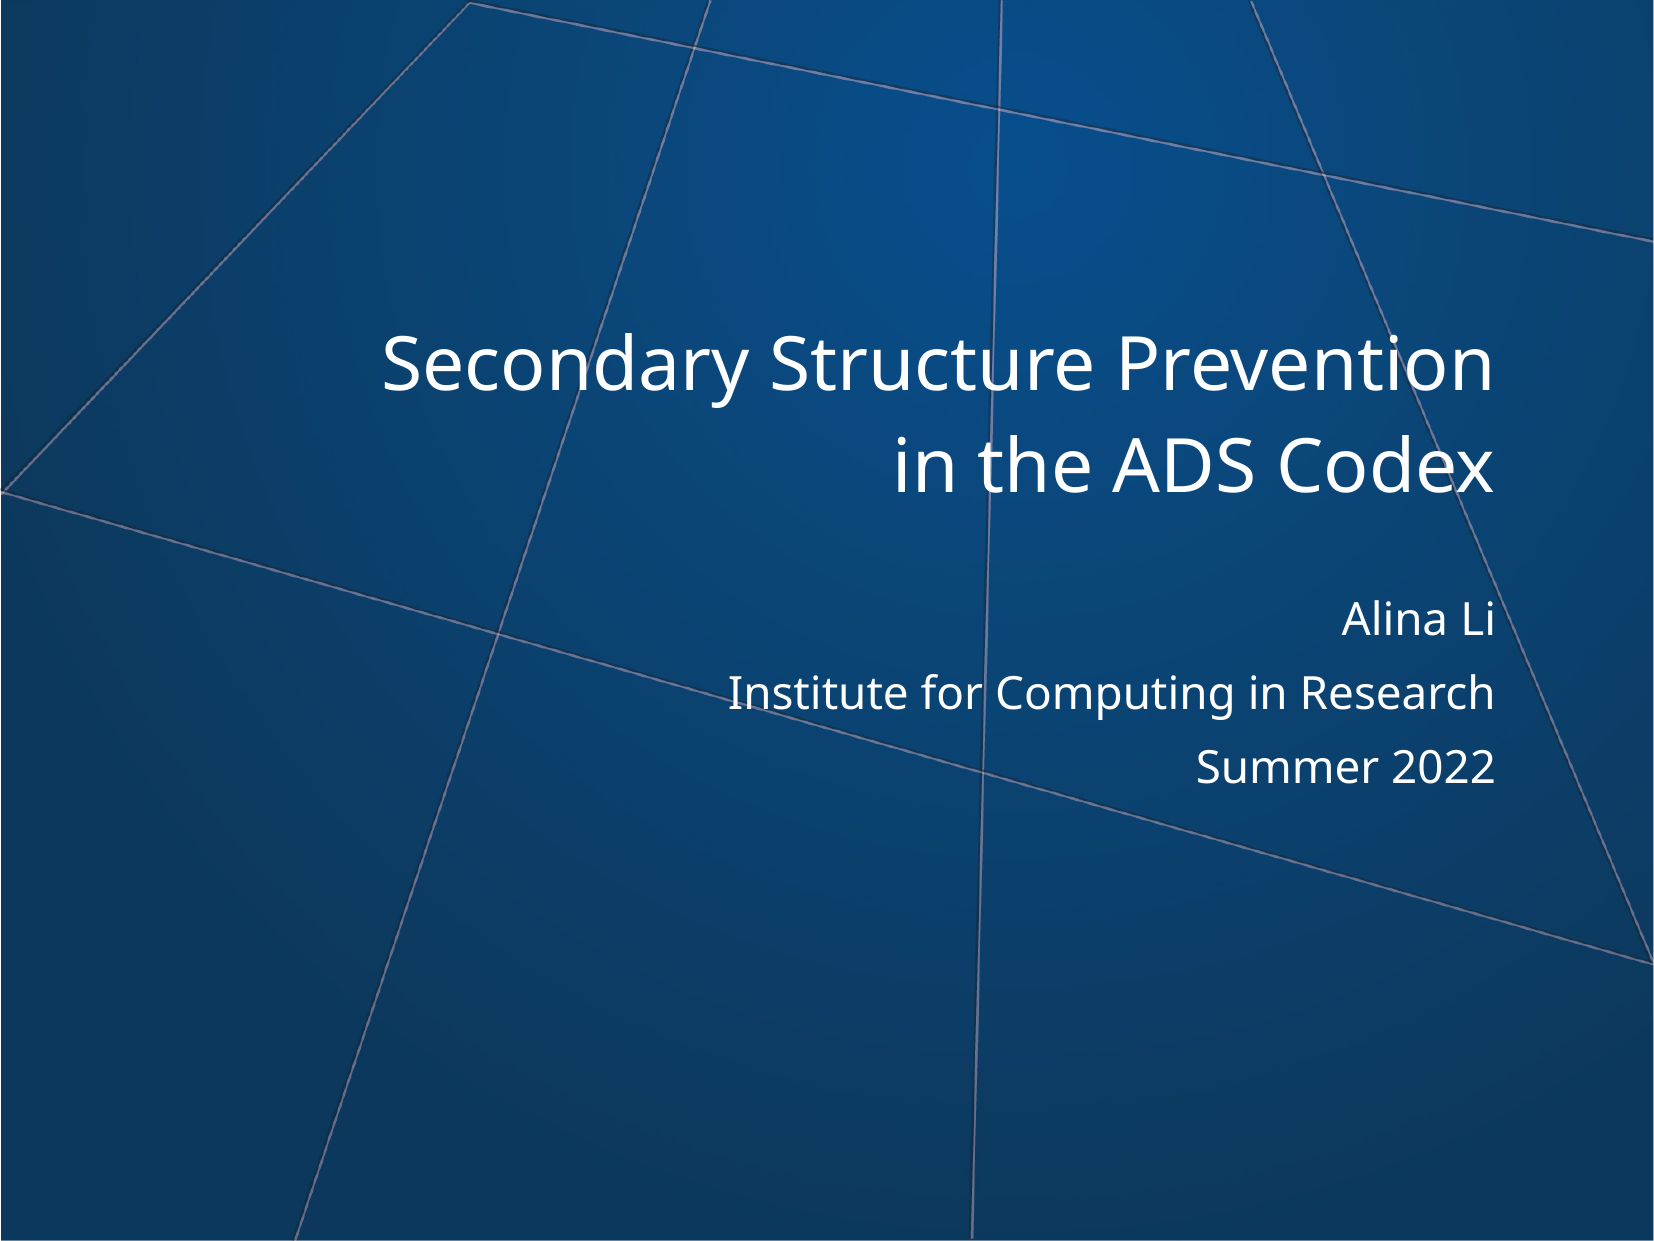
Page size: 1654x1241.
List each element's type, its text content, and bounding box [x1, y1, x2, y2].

subtitle Alina Li Institute for Computing in Research Summer 2022 [600, 600, 1497, 784]
title Secondary Structure Prevention in the ADS Codex [300, 281, 1497, 544]
picture [0, 0, 1654, 1241]
